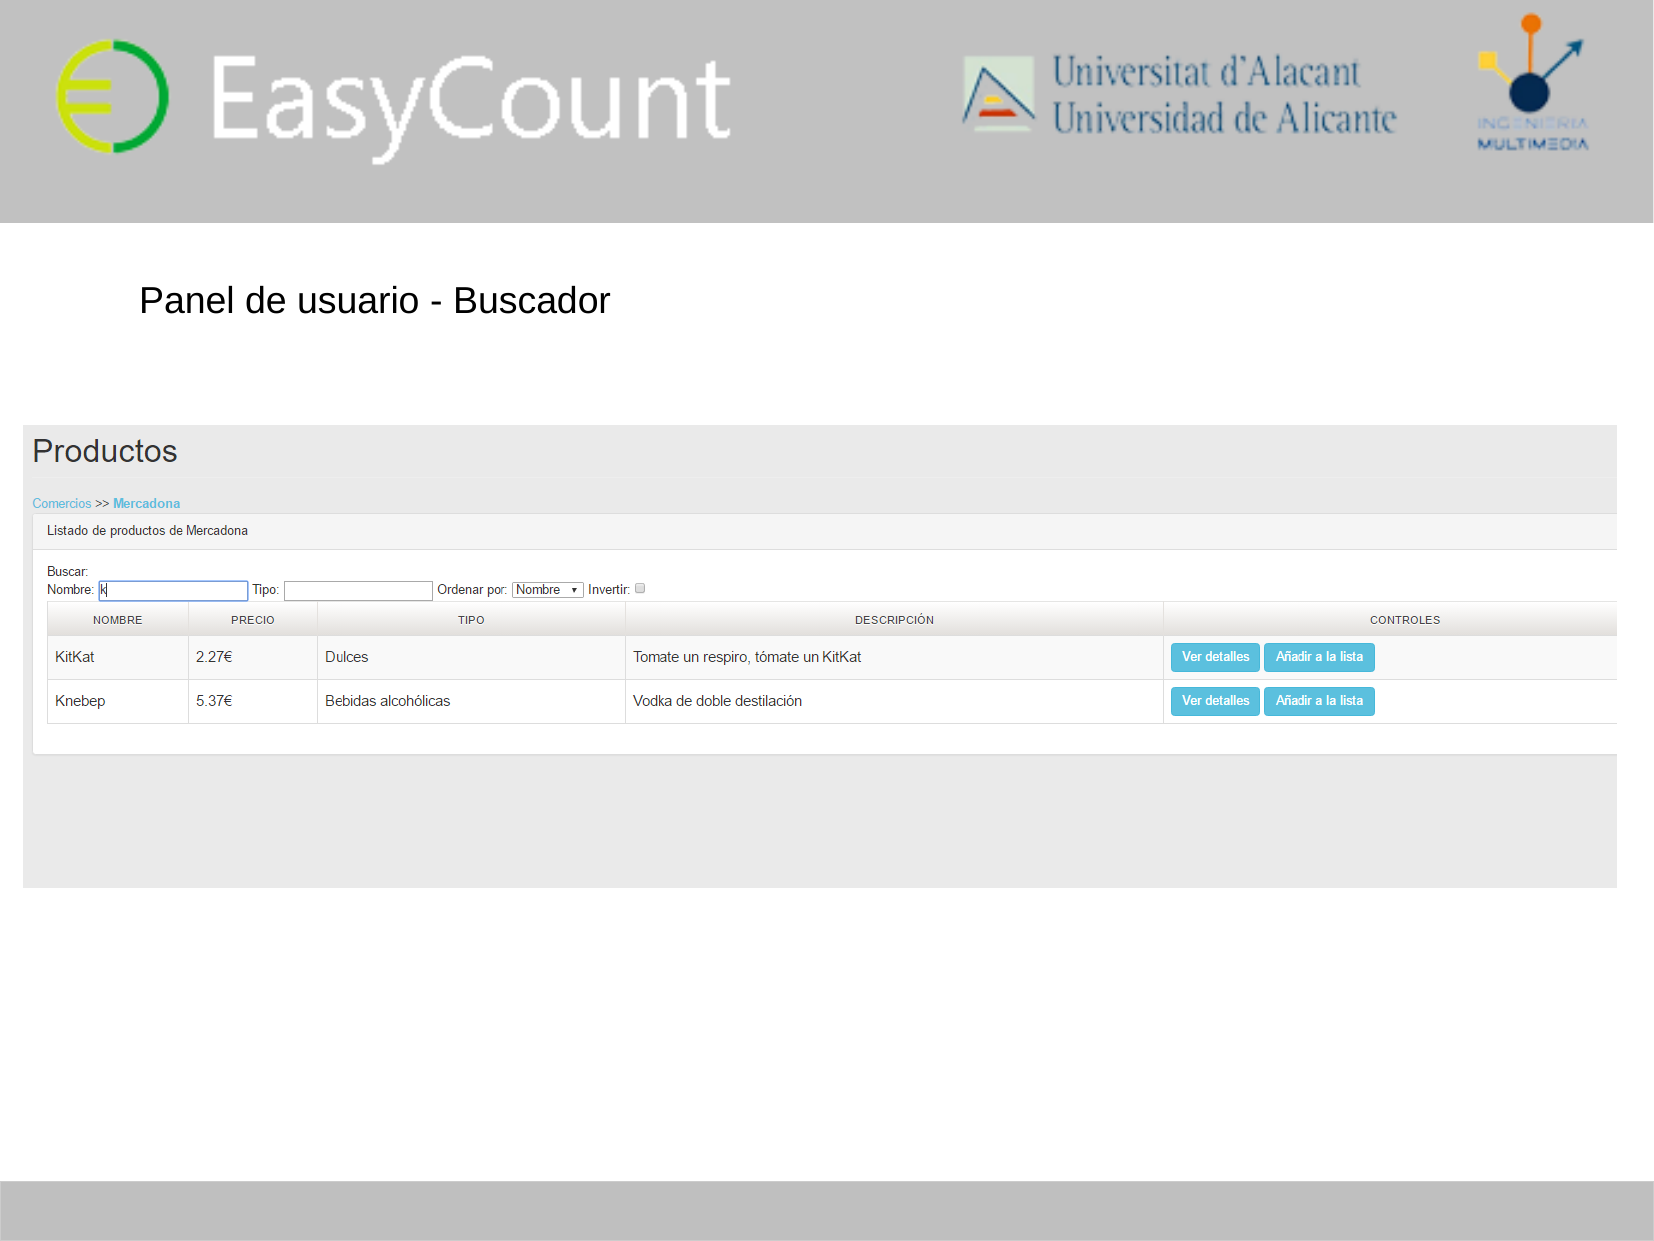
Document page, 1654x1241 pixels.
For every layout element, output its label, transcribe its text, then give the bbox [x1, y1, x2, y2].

text_box [200, 260, 798, 378]
text_box Panel de usuario - Buscador [124, 271, 626, 329]
picture [23, 425, 1617, 888]
text_box [0, 1181, 1654, 1241]
picture [0, 0, 1654, 223]
